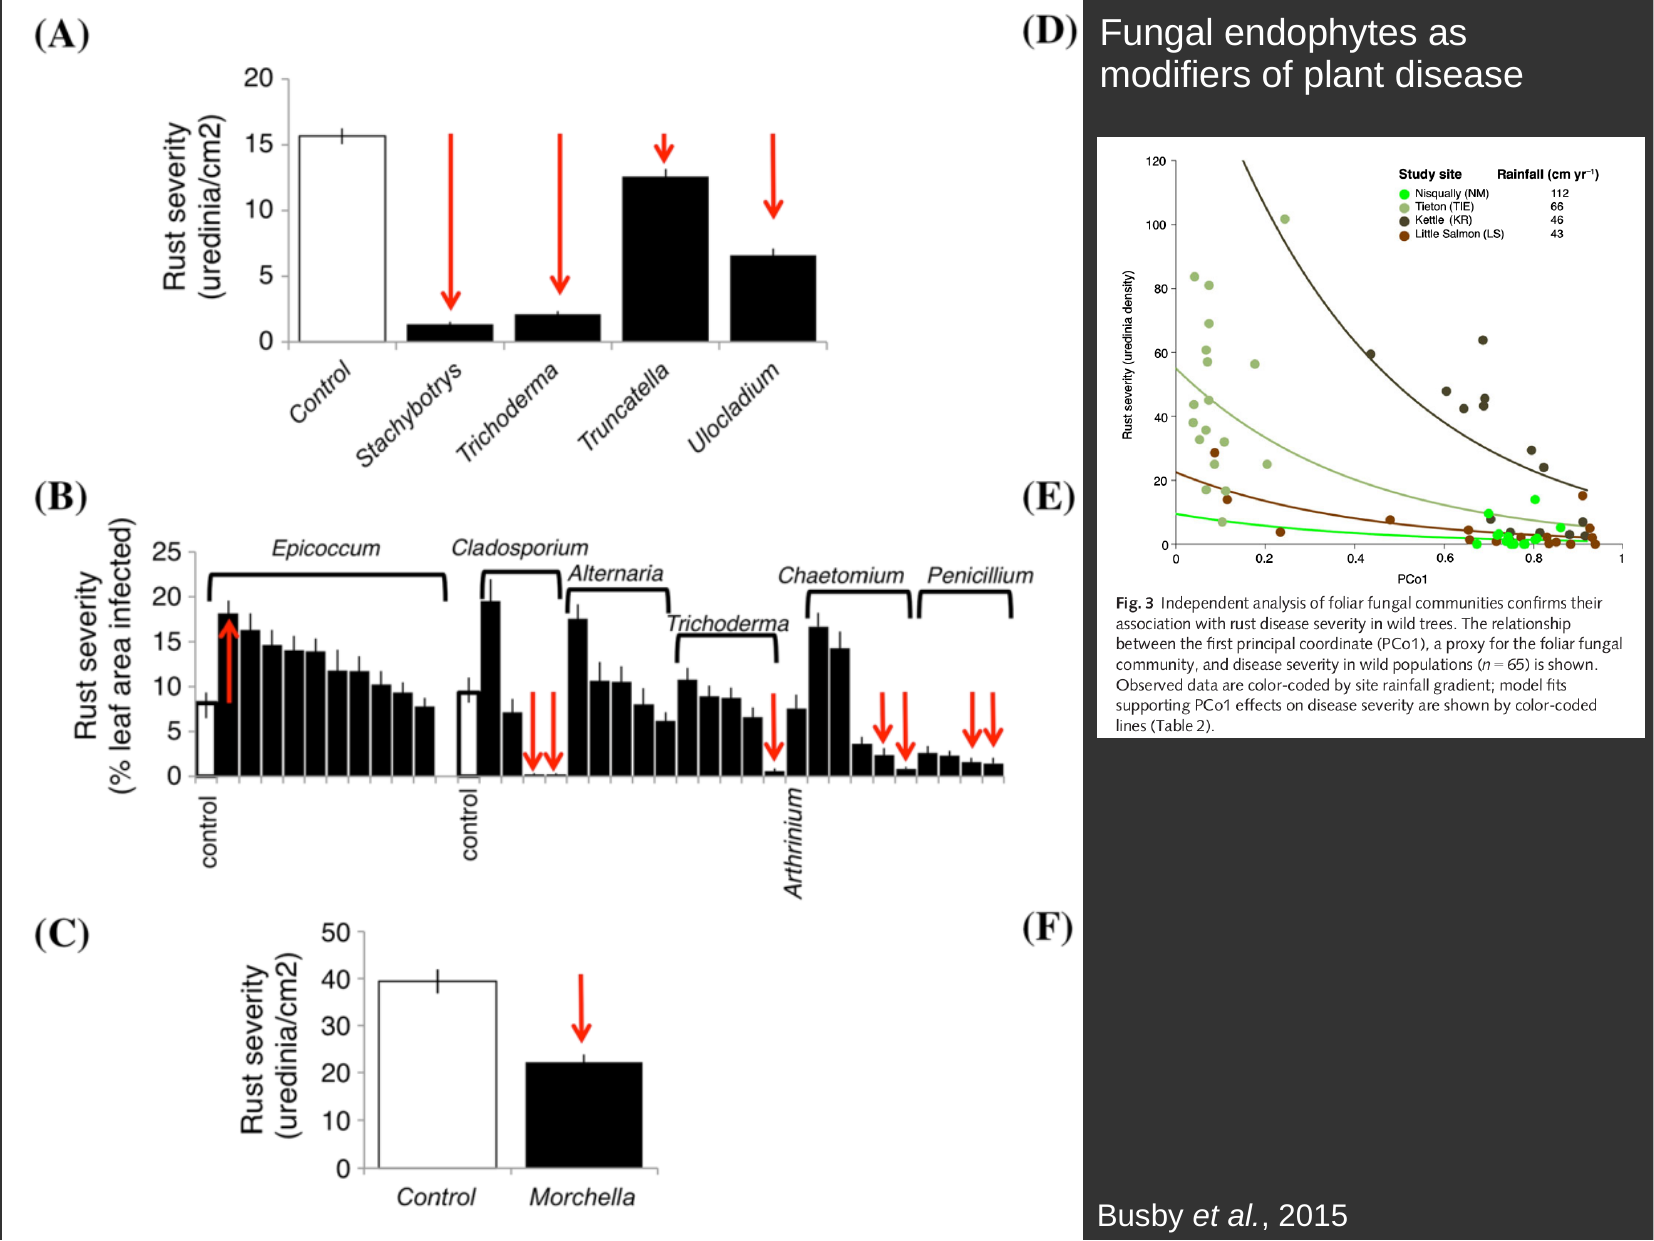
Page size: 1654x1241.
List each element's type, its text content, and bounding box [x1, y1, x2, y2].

text_box Busby et al., 2015 [1082, 1191, 1598, 1241]
picture [2, 0, 1083, 1241]
text_box Fungal endophytes as modifiers of plant disease [1084, 4, 1643, 104]
picture [1097, 137, 1645, 738]
